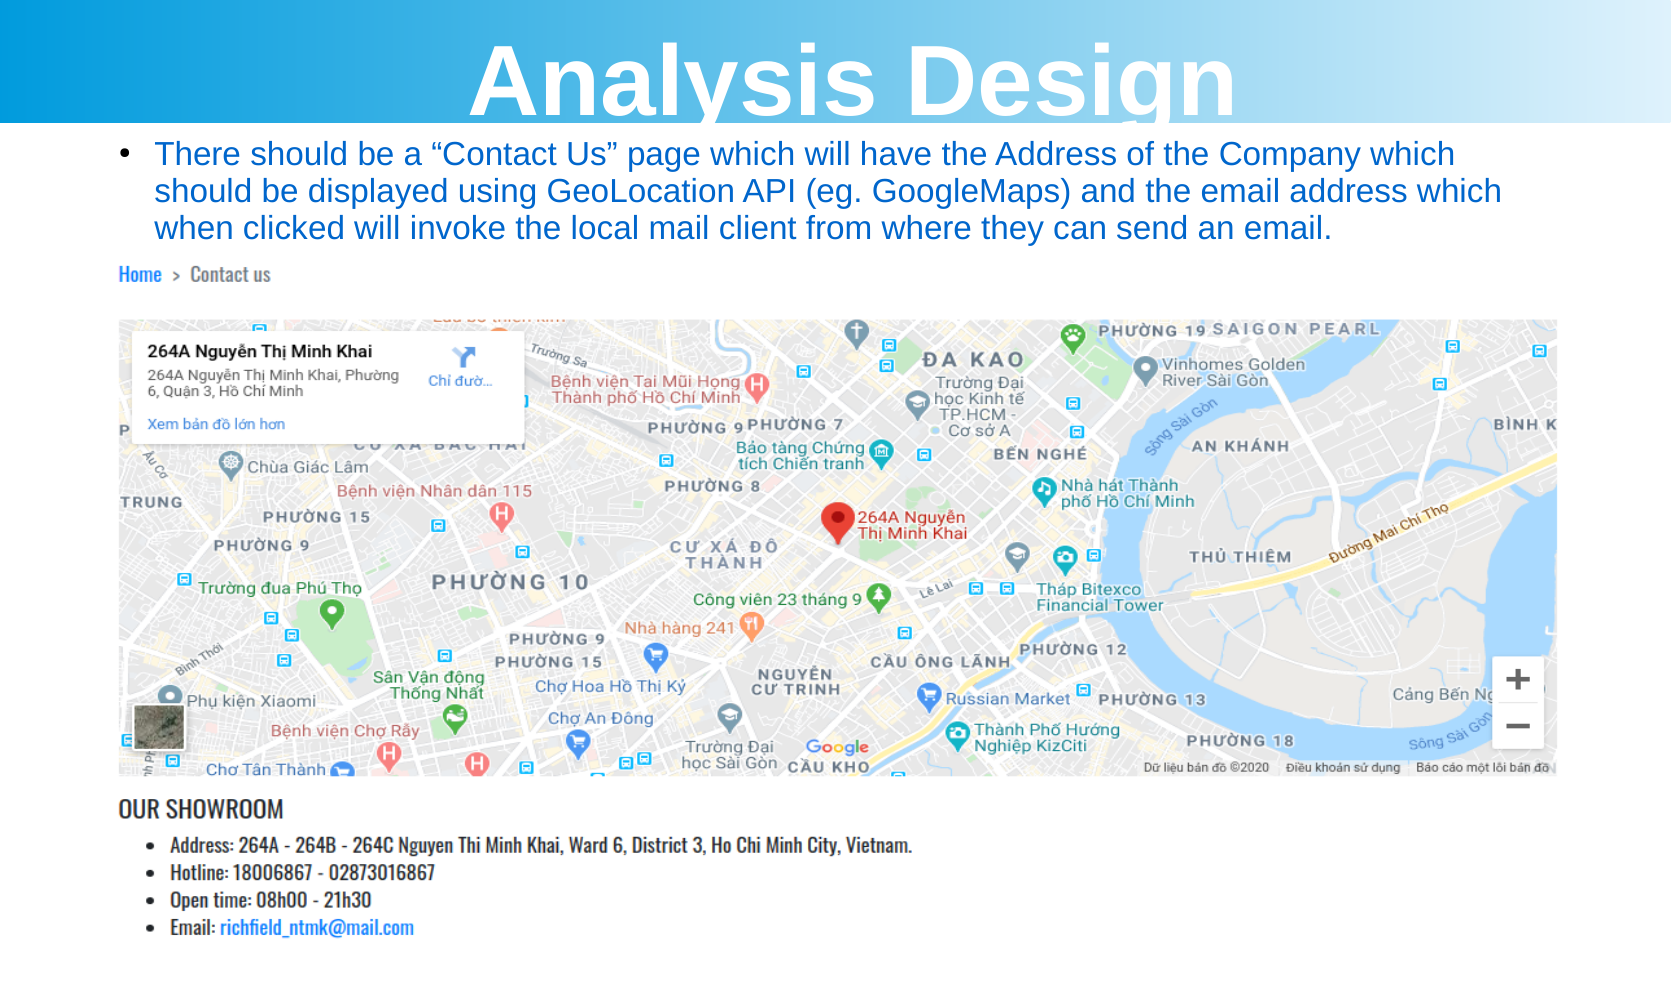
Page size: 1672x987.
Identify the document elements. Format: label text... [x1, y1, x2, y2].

picture [9, 250, 1666, 976]
title Analysis Design [83, 21, 1588, 141]
text_box There should be a “Contact Us” page which will have the Address of the Company which should be displayed using GeoLocation API (eg. GoogleMaps) and the email address which when clicked will invoke the local mail client from where they can send an email. [14, 128, 1576, 250]
